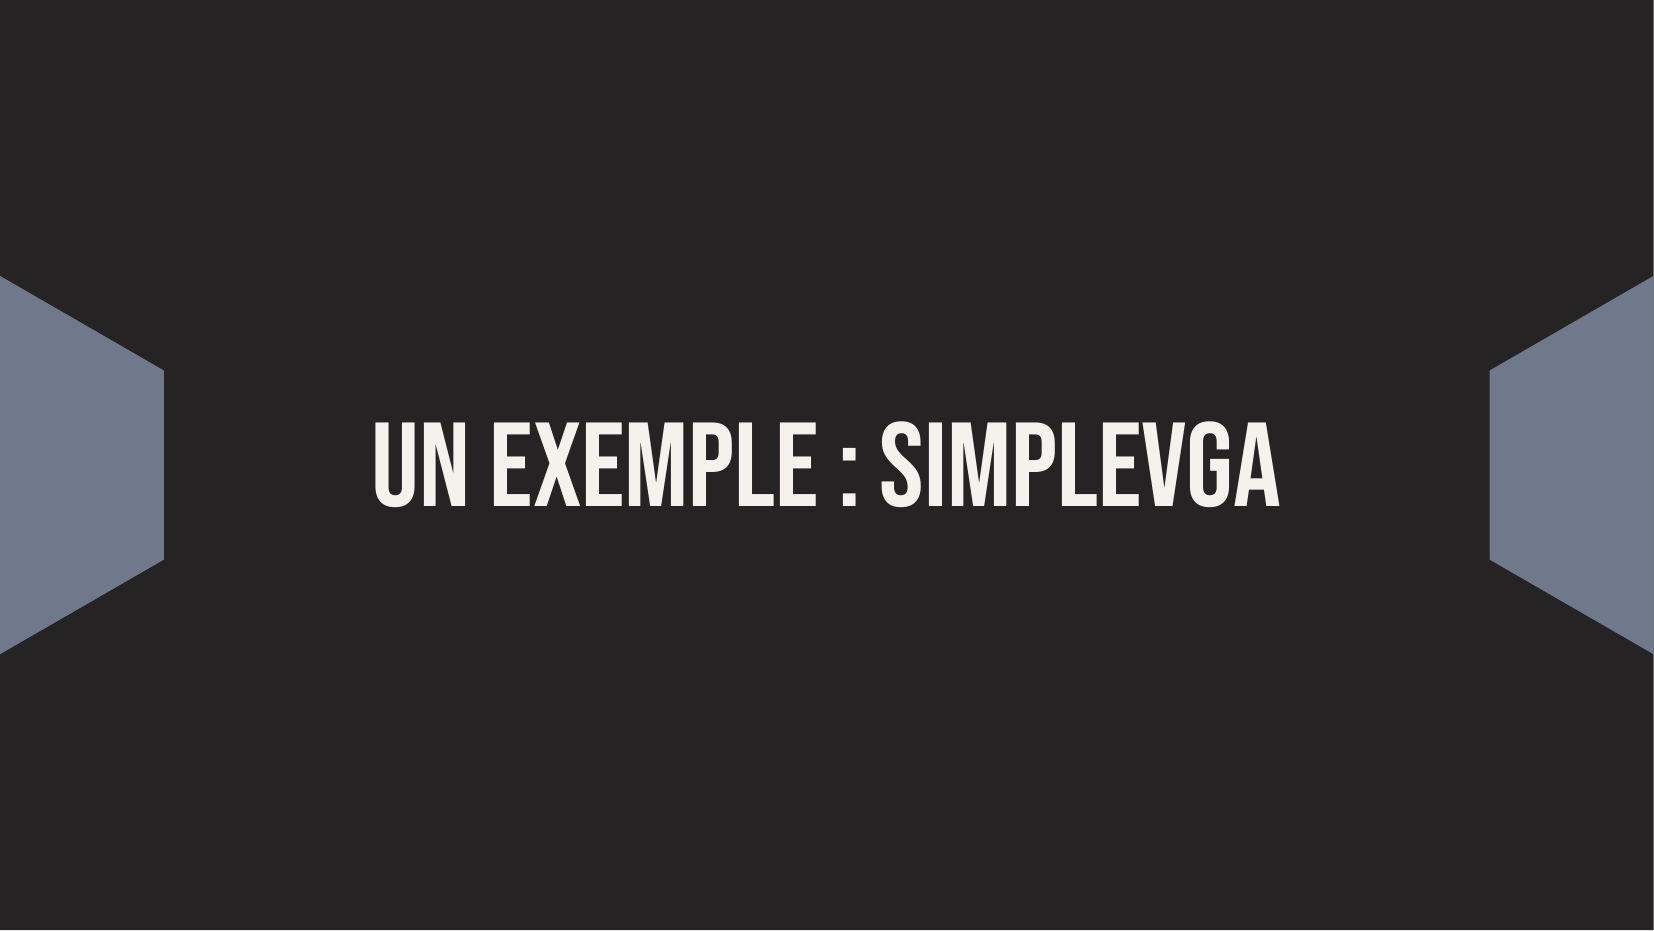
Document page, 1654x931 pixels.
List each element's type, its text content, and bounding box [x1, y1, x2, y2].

title Un exemple : SimpleVGA [174, 283, 1480, 659]
